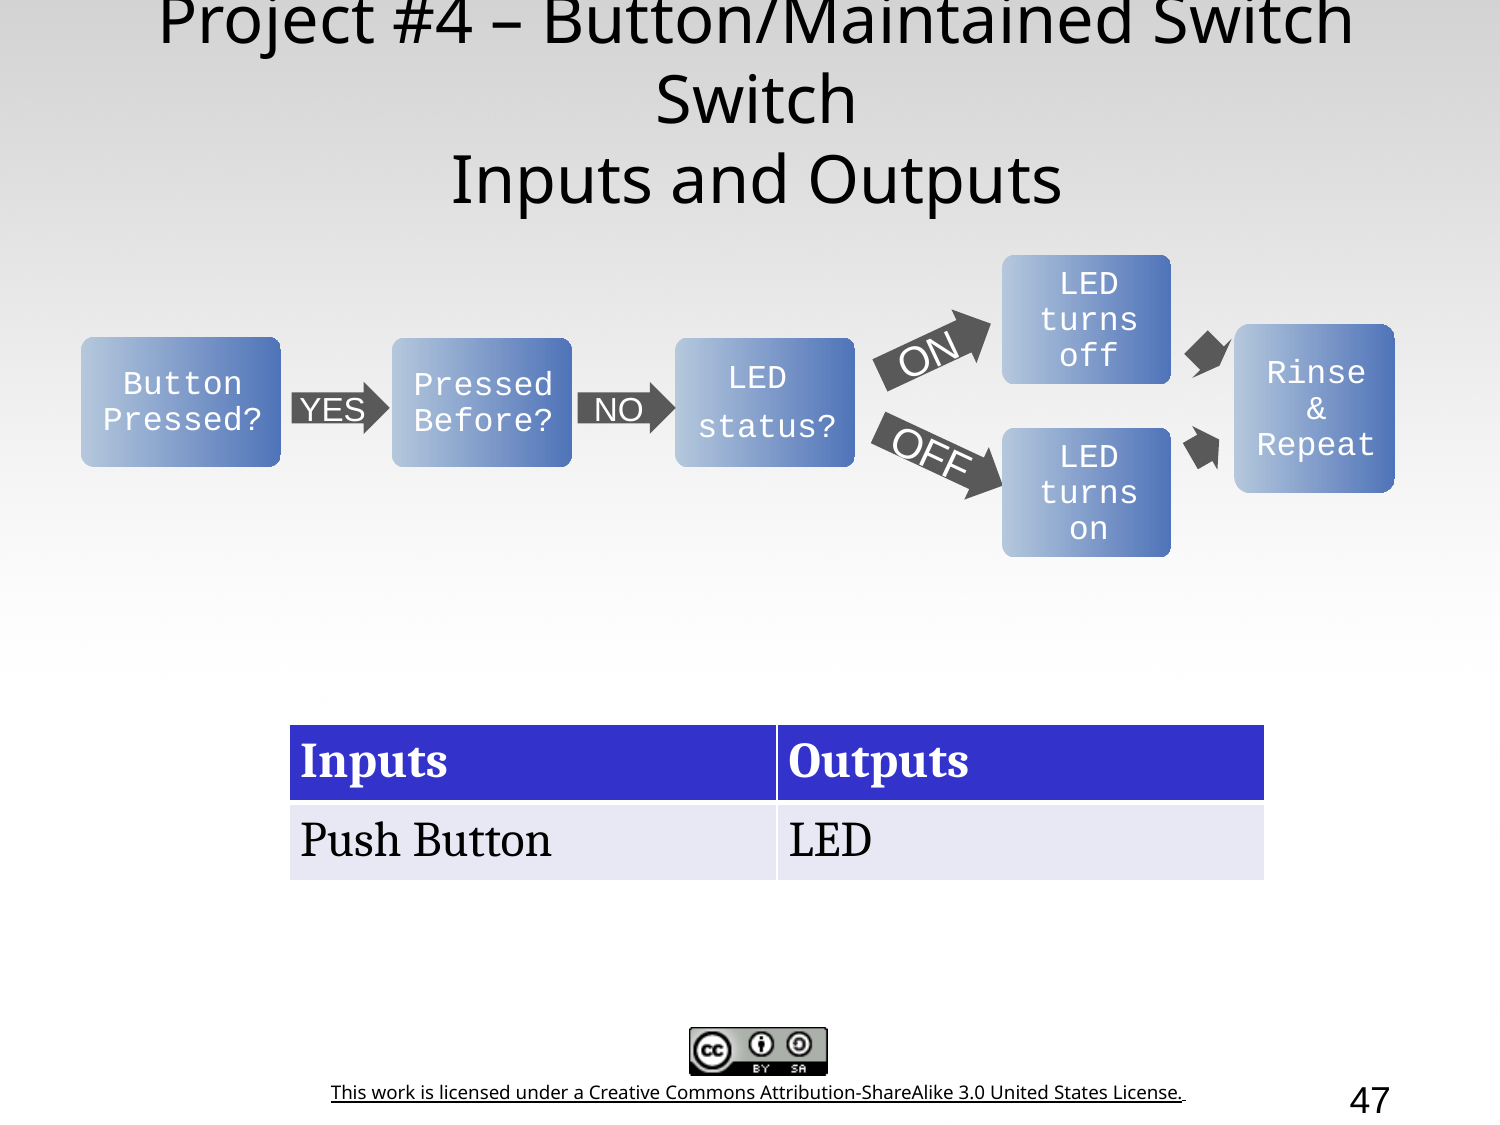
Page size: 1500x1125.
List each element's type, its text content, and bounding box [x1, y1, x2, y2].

text_box LED turns on [1002, 427, 1172, 558]
table_cell Push Button [290, 805, 776, 880]
text_box LED turns off [1002, 254, 1172, 385]
table_cell LED [778, 805, 1264, 880]
picture [679, 190, 696, 199]
picture [759, 190, 778, 199]
picture [936, 190, 955, 199]
text_box [1184, 330, 1232, 378]
text_box Button Pressed? [80, 337, 281, 467]
text_box ON [872, 309, 991, 392]
picture [527, 190, 546, 199]
picture [0, 0, 1500, 1125]
text_box Pressed Before? [391, 337, 572, 468]
text_box [1182, 425, 1220, 470]
picture [976, 190, 994, 199]
text_box YES [291, 381, 390, 434]
text_box OFF [870, 411, 1002, 500]
picture [820, 190, 847, 198]
text_box Rinse & Repeat [1234, 324, 1396, 493]
table_header Outputs [778, 725, 1264, 800]
text_box NO [577, 381, 676, 434]
text_box LED status? [675, 337, 856, 468]
title Project #4 – Button/Maintained Switch Switch Inputs and Outputs [75, 2, 1441, 190]
table_header Inputs [290, 725, 776, 800]
picture [567, 190, 585, 199]
picture [870, 190, 888, 199]
